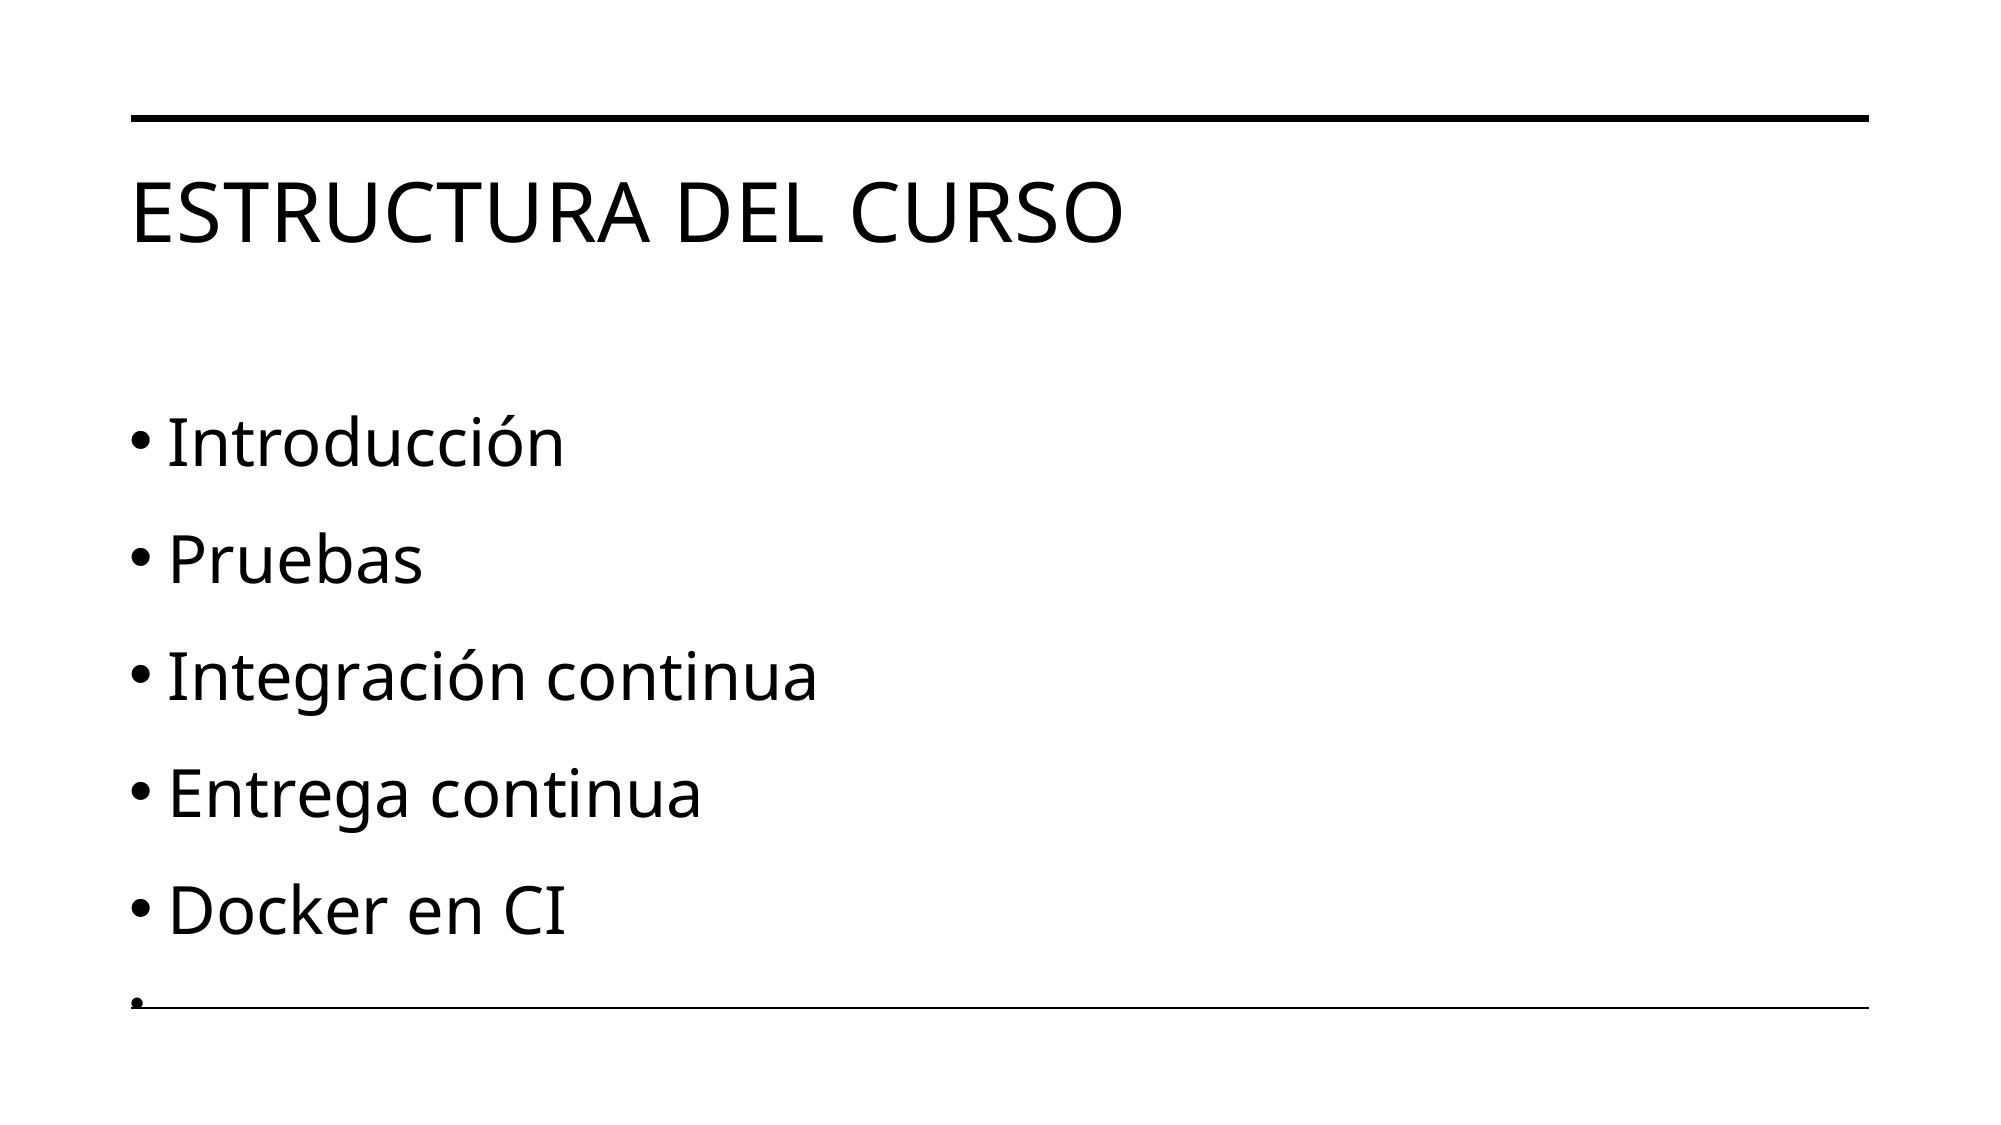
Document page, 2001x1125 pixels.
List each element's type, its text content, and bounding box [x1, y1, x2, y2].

list Introducción Pruebas Integración continua Entrega continua Docker en CI [114, 376, 1869, 973]
title estructura del curso [114, 151, 1869, 376]
